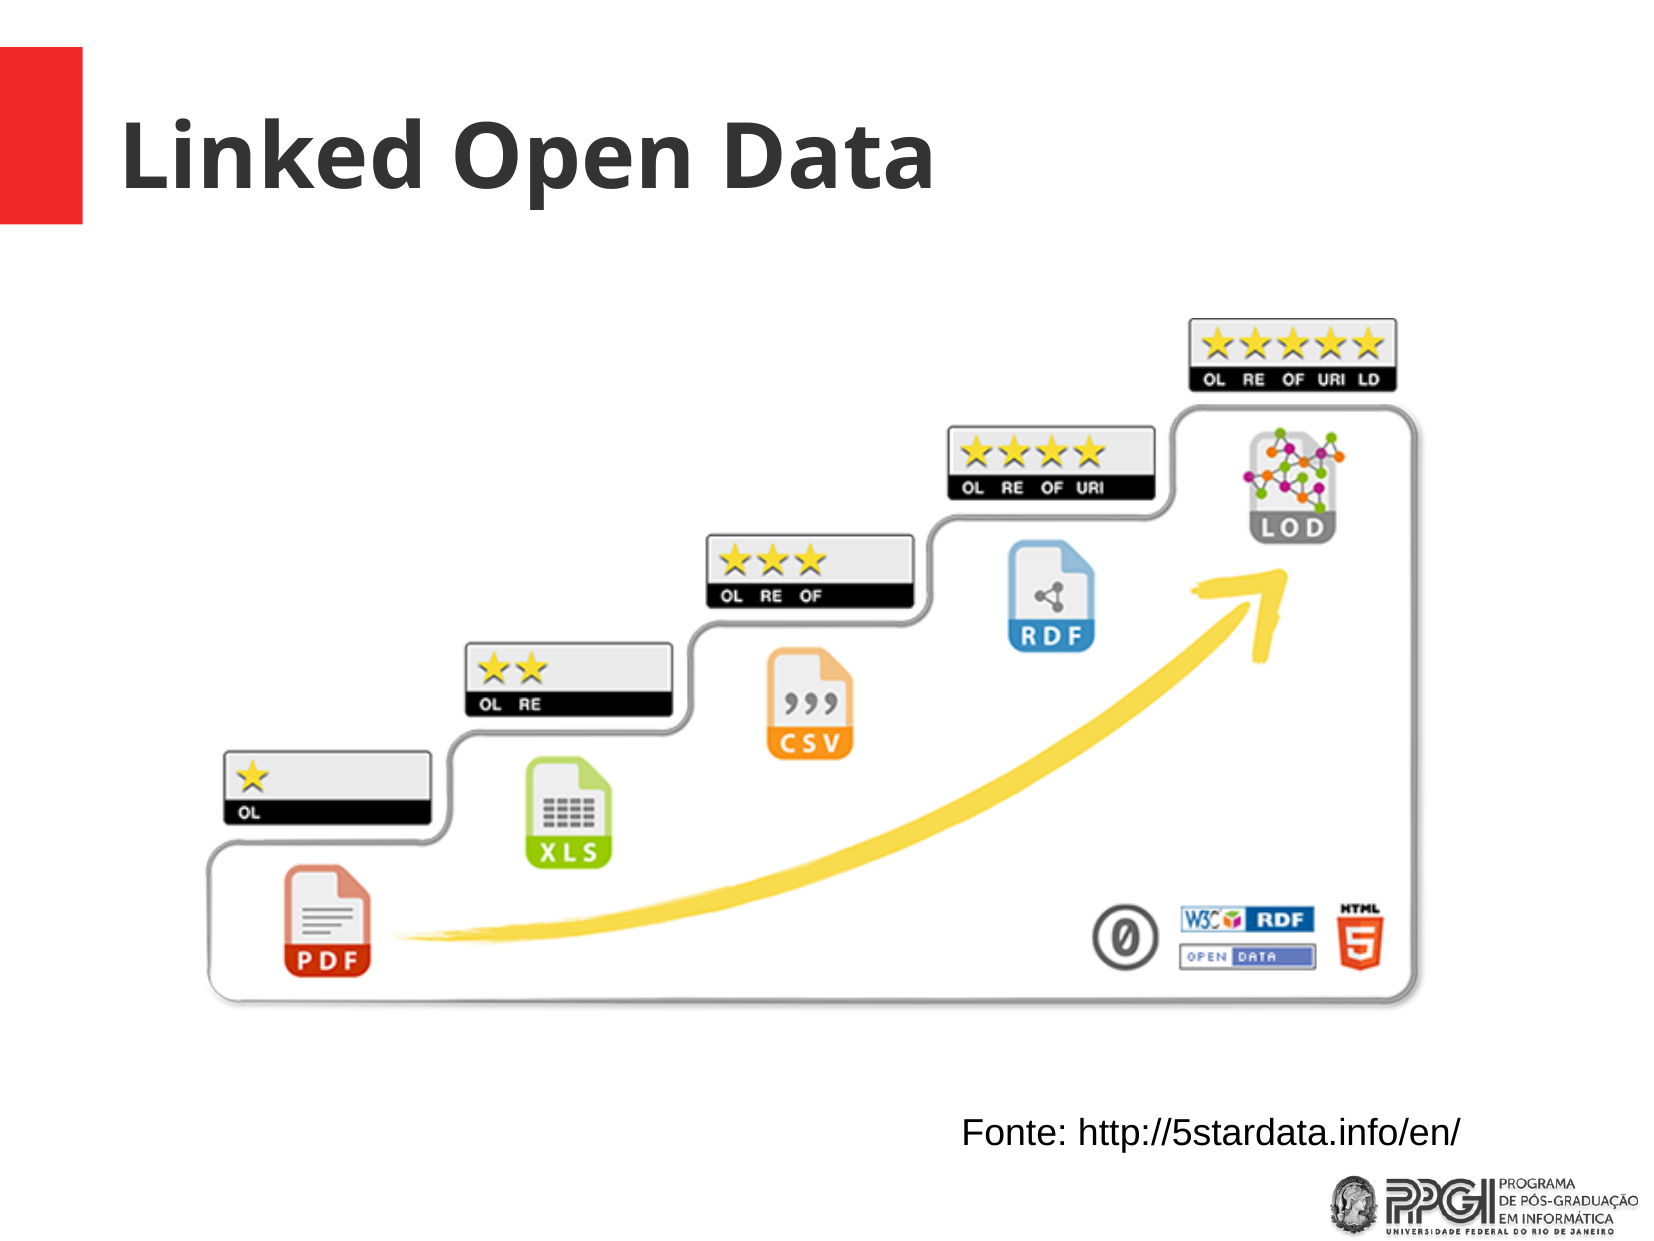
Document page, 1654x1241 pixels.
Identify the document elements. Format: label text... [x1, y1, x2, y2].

title Linked Open Data [118, 49, 1571, 257]
text_box Fonte: http://5stardata.info/en/ [946, 1104, 1477, 1161]
picture [200, 318, 1429, 1016]
